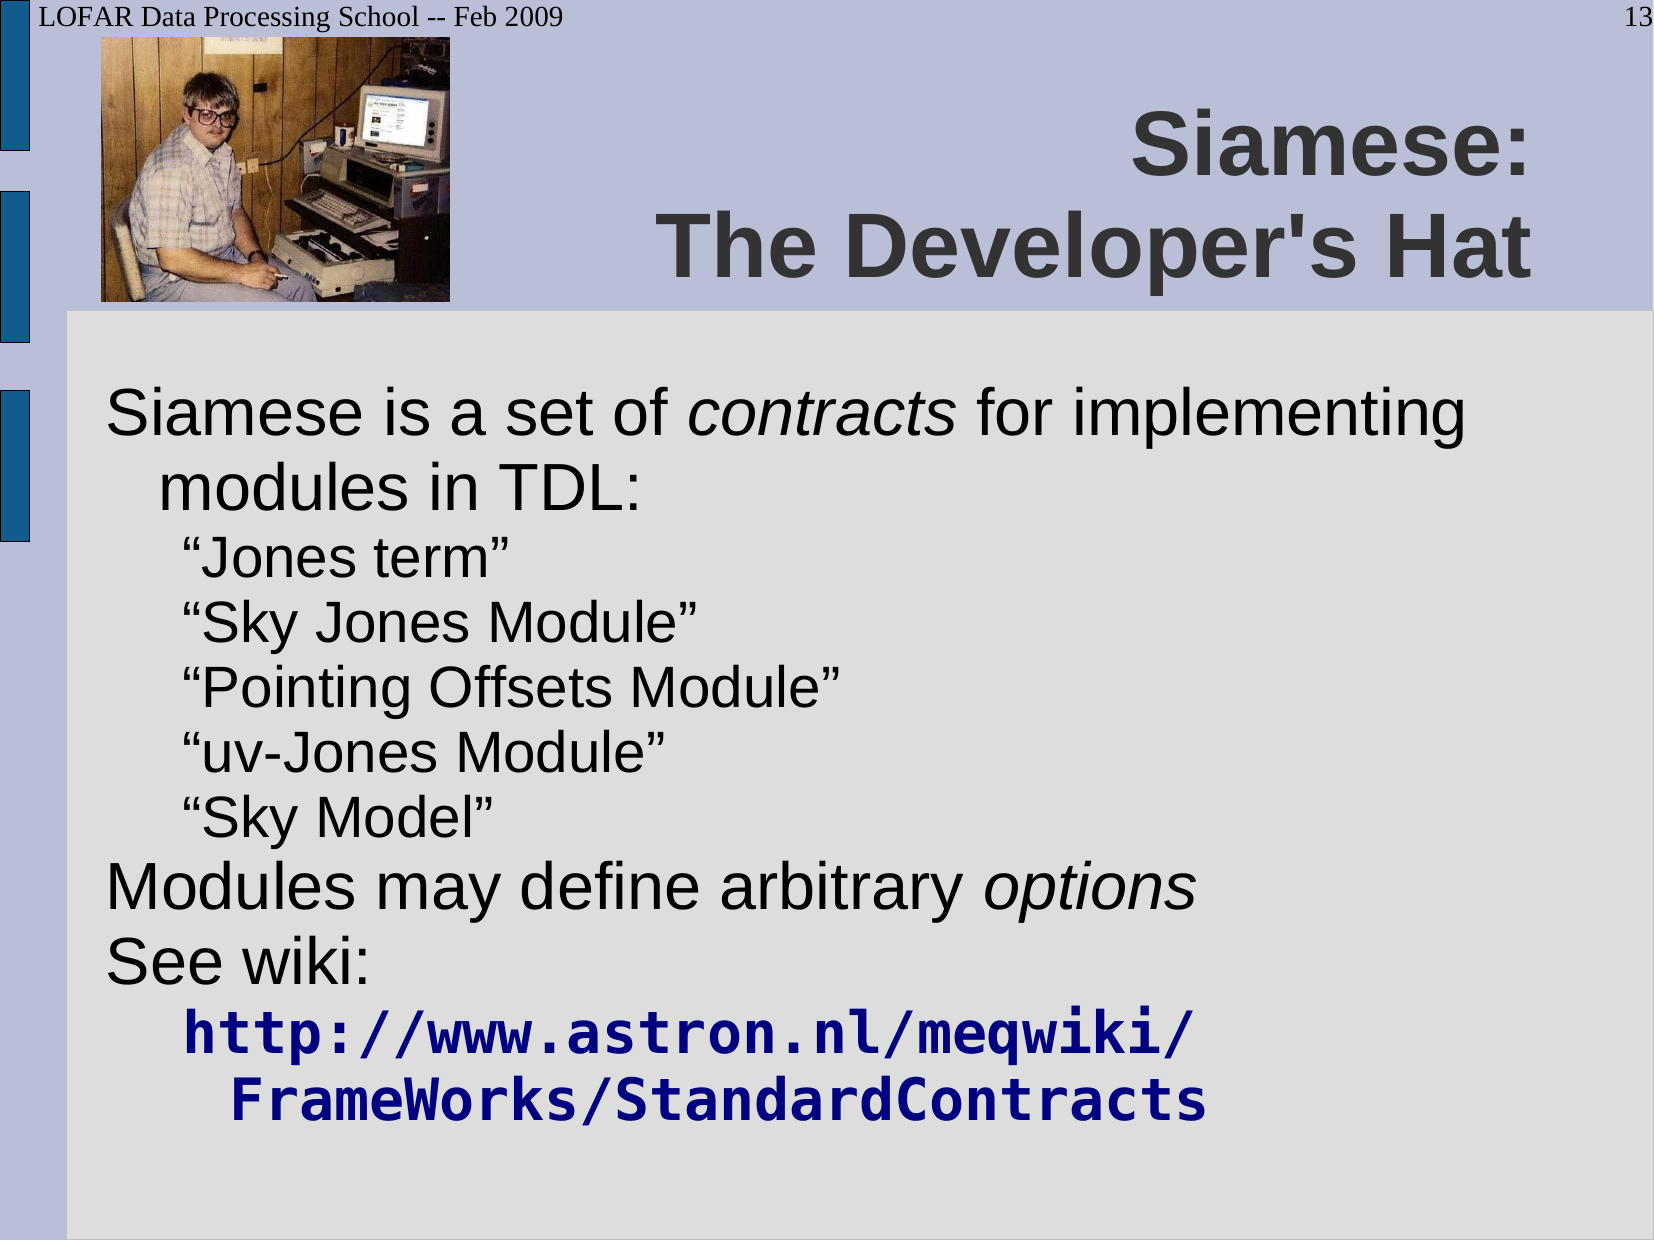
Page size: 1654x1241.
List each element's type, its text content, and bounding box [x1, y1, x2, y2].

list Siamese is a set of contracts for implementing modules in TDL: “Jones term” “Sky Jones Module” “Pointing Offsets Module” “uv-Jones Module” “Sky Model” Modules may define arbitrary options See wiki: http://www.astron.nl/meqwiki/ FrameWorks/StandardContracts [87, 375, 1613, 1163]
picture [101, 37, 451, 302]
title Siamese: The Developer's Hat [451, 87, 1534, 302]
